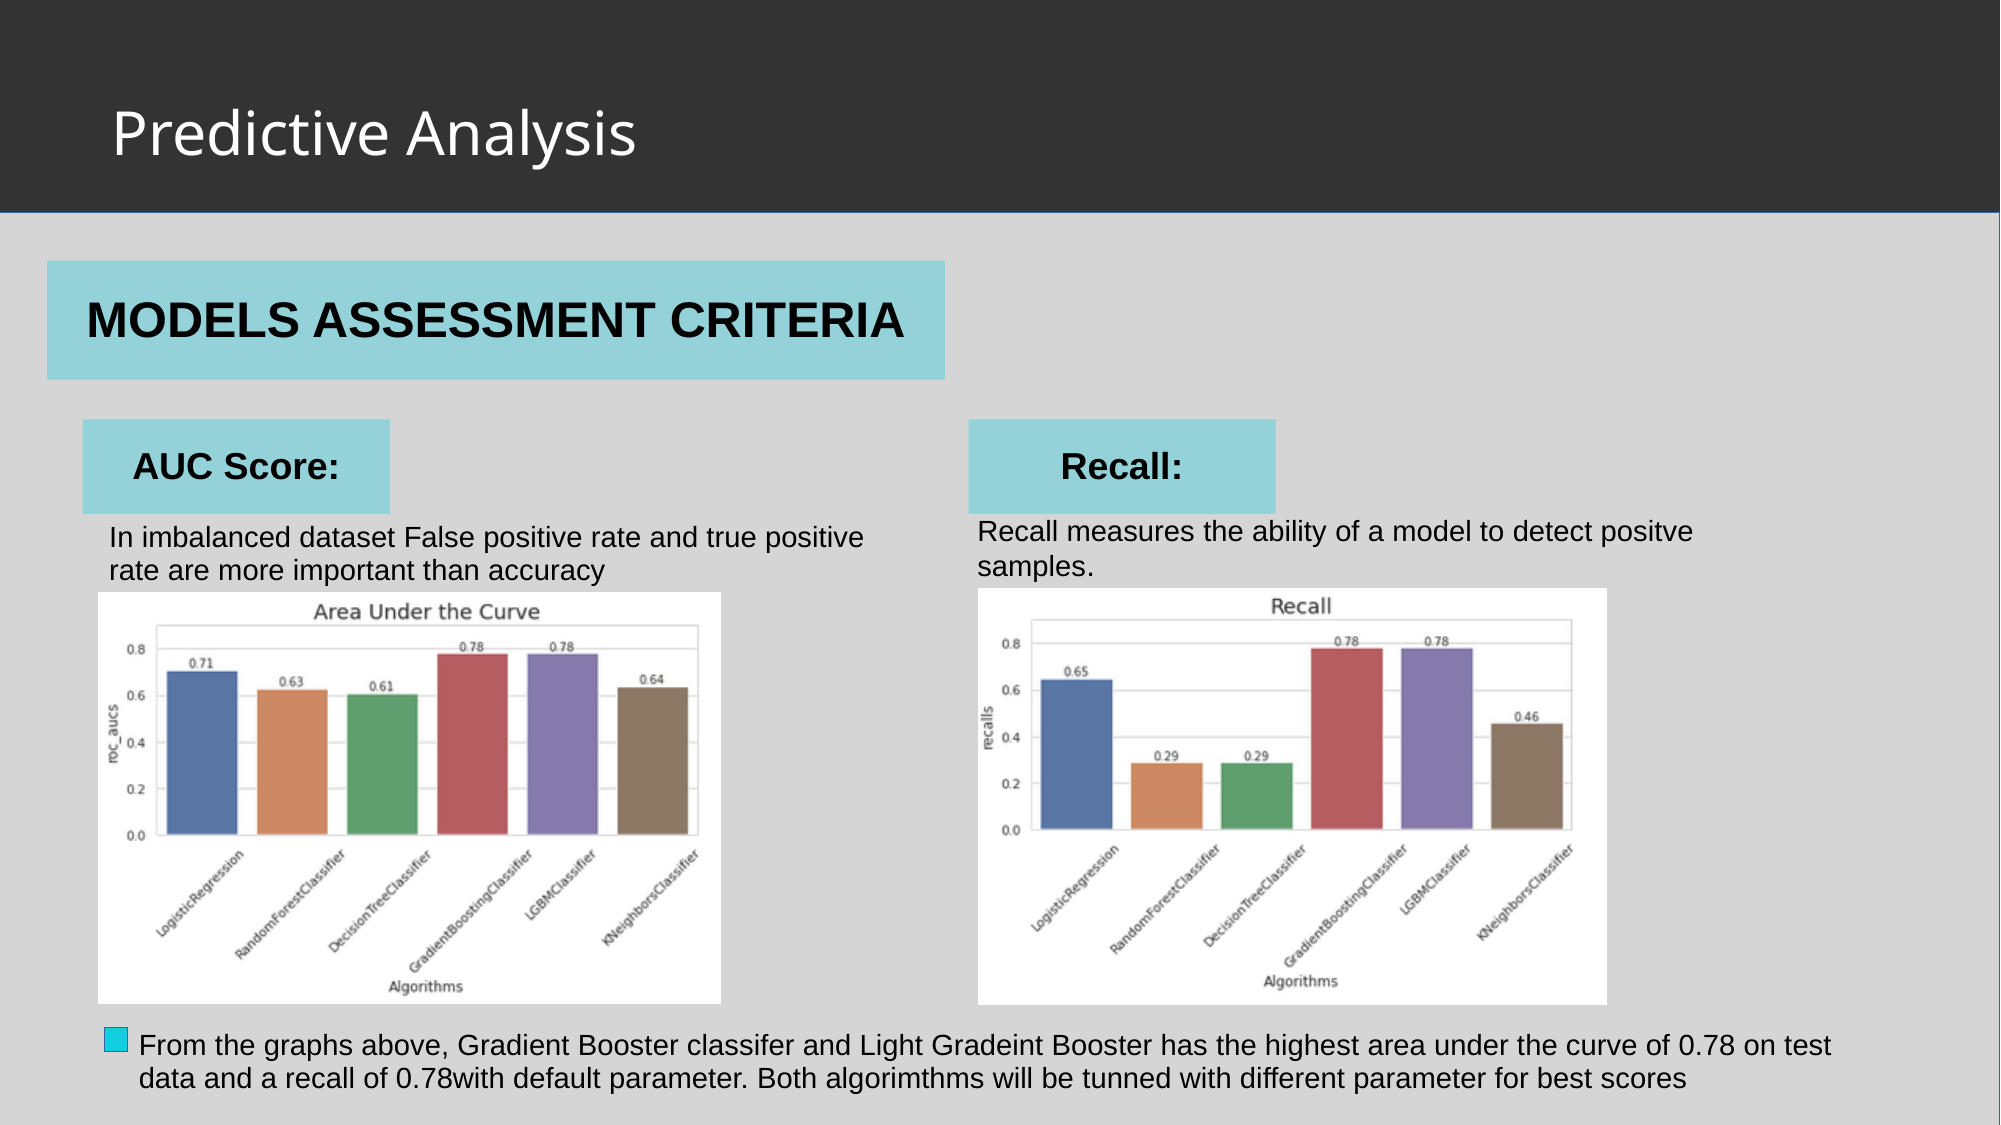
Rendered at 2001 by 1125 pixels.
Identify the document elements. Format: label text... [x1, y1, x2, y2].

text_box AUC Score: [82, 419, 390, 514]
text_box Predictive Analysis [96, 88, 1822, 179]
text_box Recall measures the ability of a model to detect positve samples. [962, 507, 1754, 607]
picture [978, 588, 1607, 1005]
text_box MODELS ASSESSMENT CRITERIA [47, 260, 945, 380]
text_box Recall: [968, 419, 1276, 507]
picture [98, 592, 721, 1004]
text_box In imbalanced dataset False positive rate and true positive rate are more important than accuracy [94, 513, 886, 597]
text_box From the graphs above, Gradient Booster classifer and Light Gradeint Booster has the highest area under the curve of 0.78 on test data and a recall of 0.78with default parameter. Both algorimthms will be tunned with different parameter for best scores [124, 1021, 1861, 1103]
text_box [0, 0, 2000, 1125]
